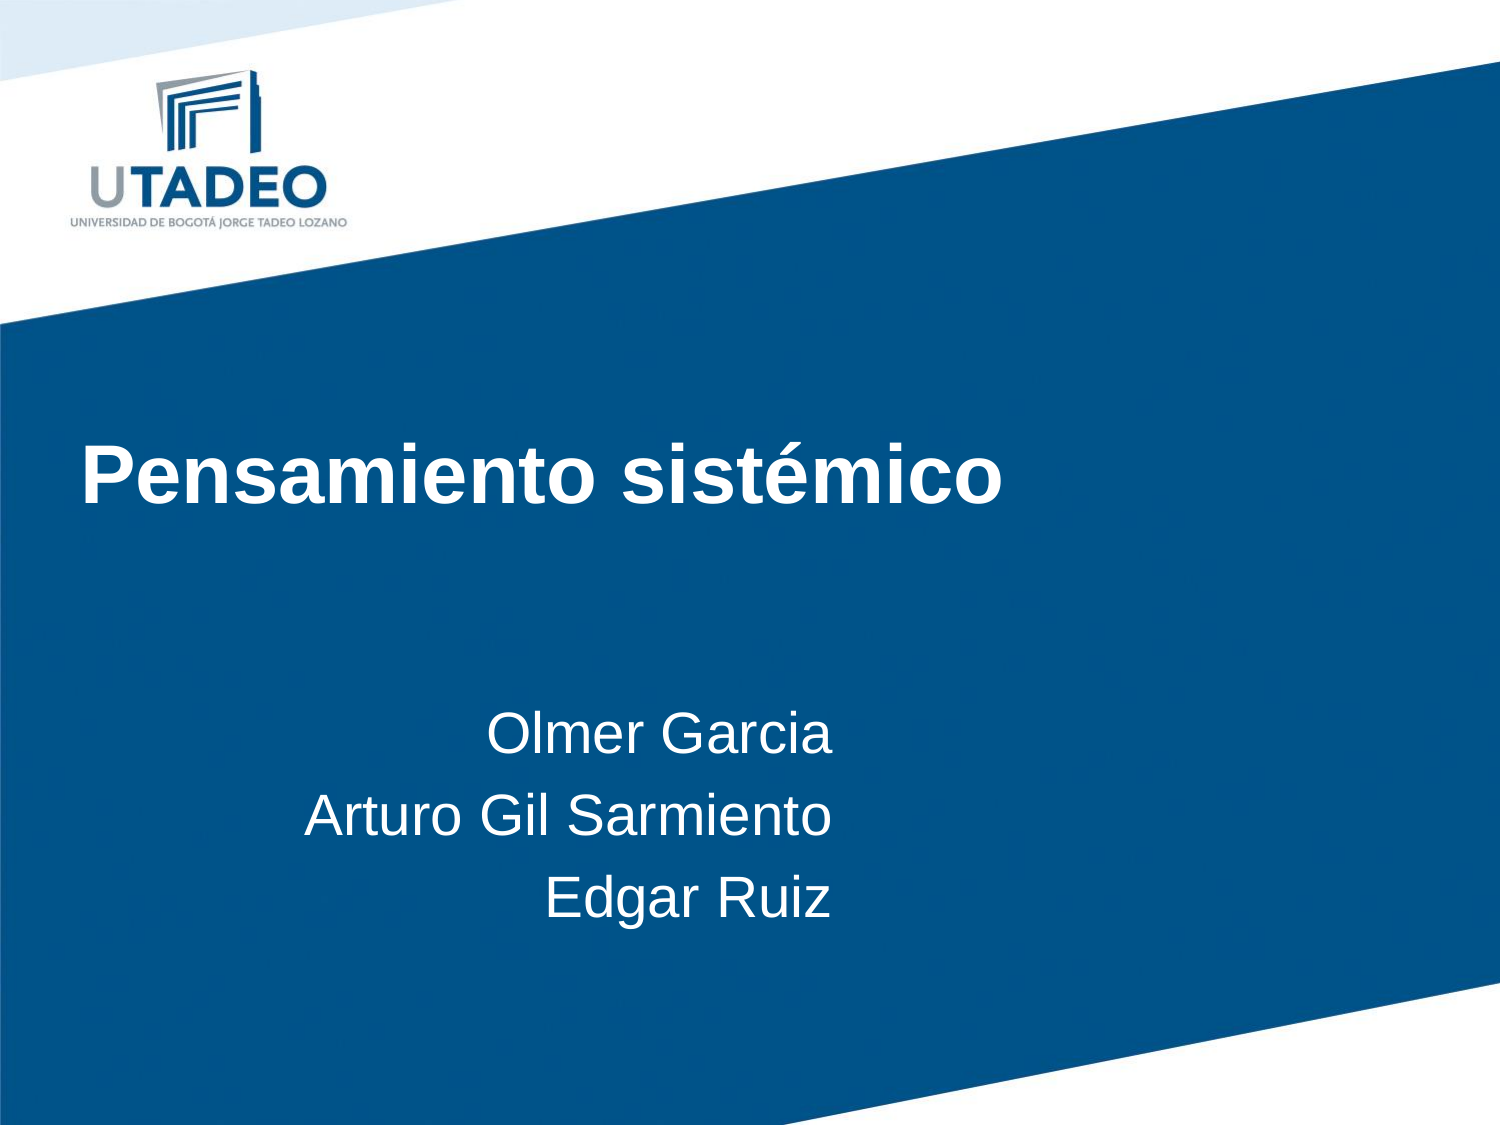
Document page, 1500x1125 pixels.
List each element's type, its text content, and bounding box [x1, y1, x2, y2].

title Pensamiento sistémico [64, 349, 1340, 591]
subtitle Olmer Garcia Arturo Gil Sarmiento Edgar Ruiz [289, 680, 1340, 917]
